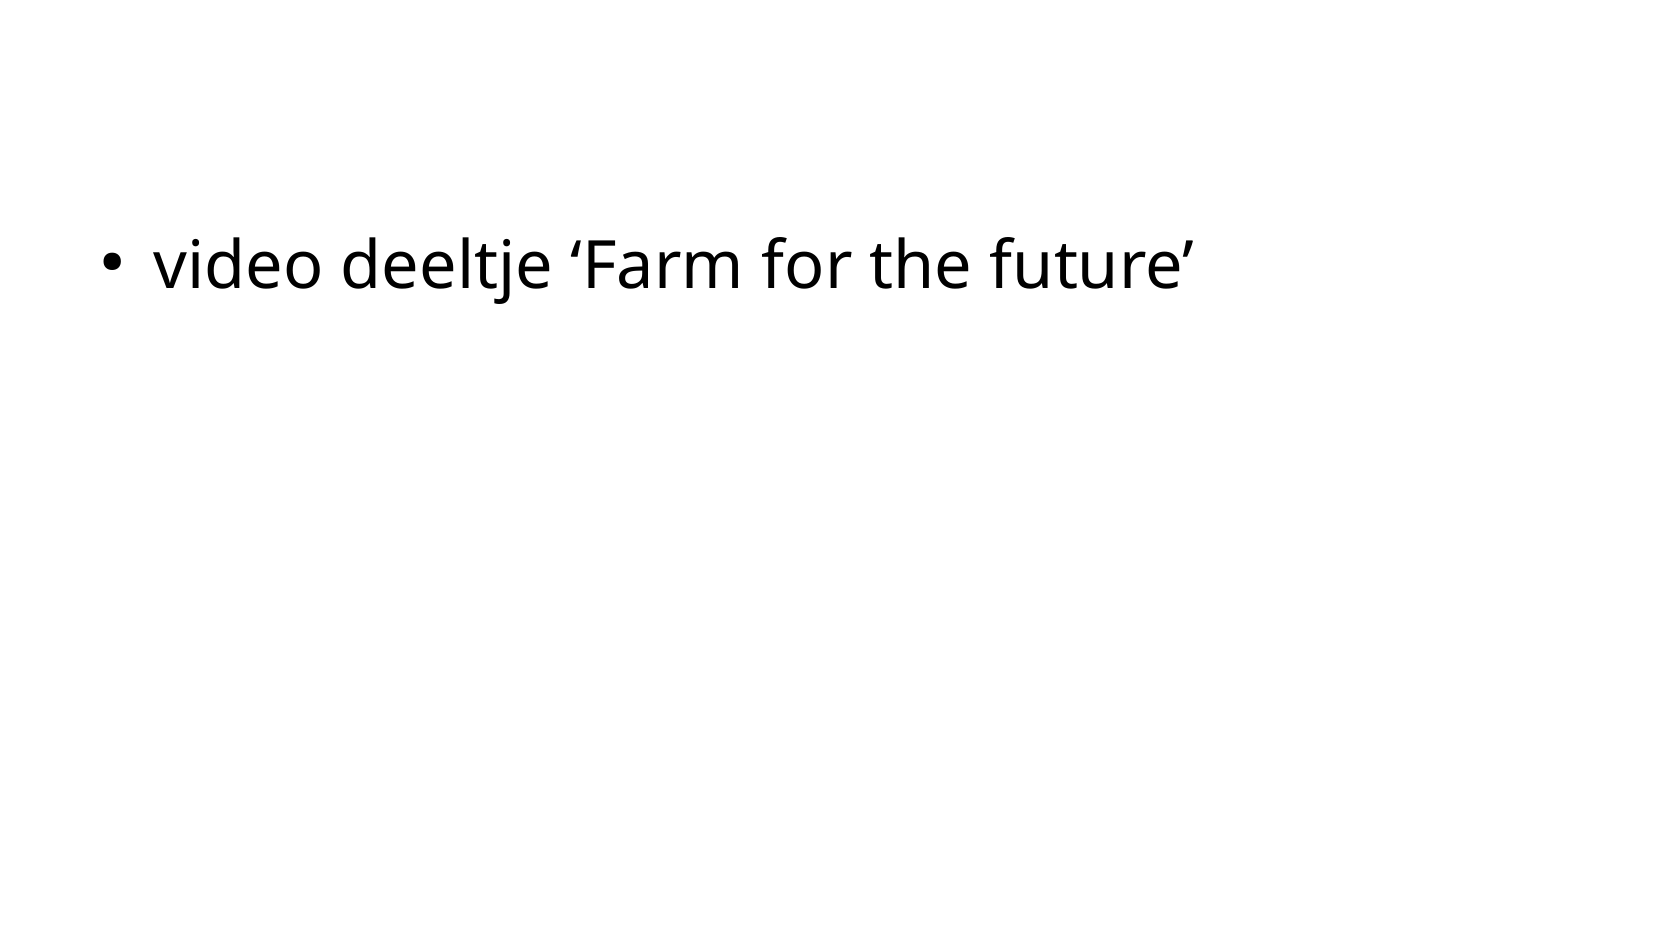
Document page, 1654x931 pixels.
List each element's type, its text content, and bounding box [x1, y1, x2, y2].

list video deeltje ‘Farm for the future’ [82, 217, 1571, 758]
